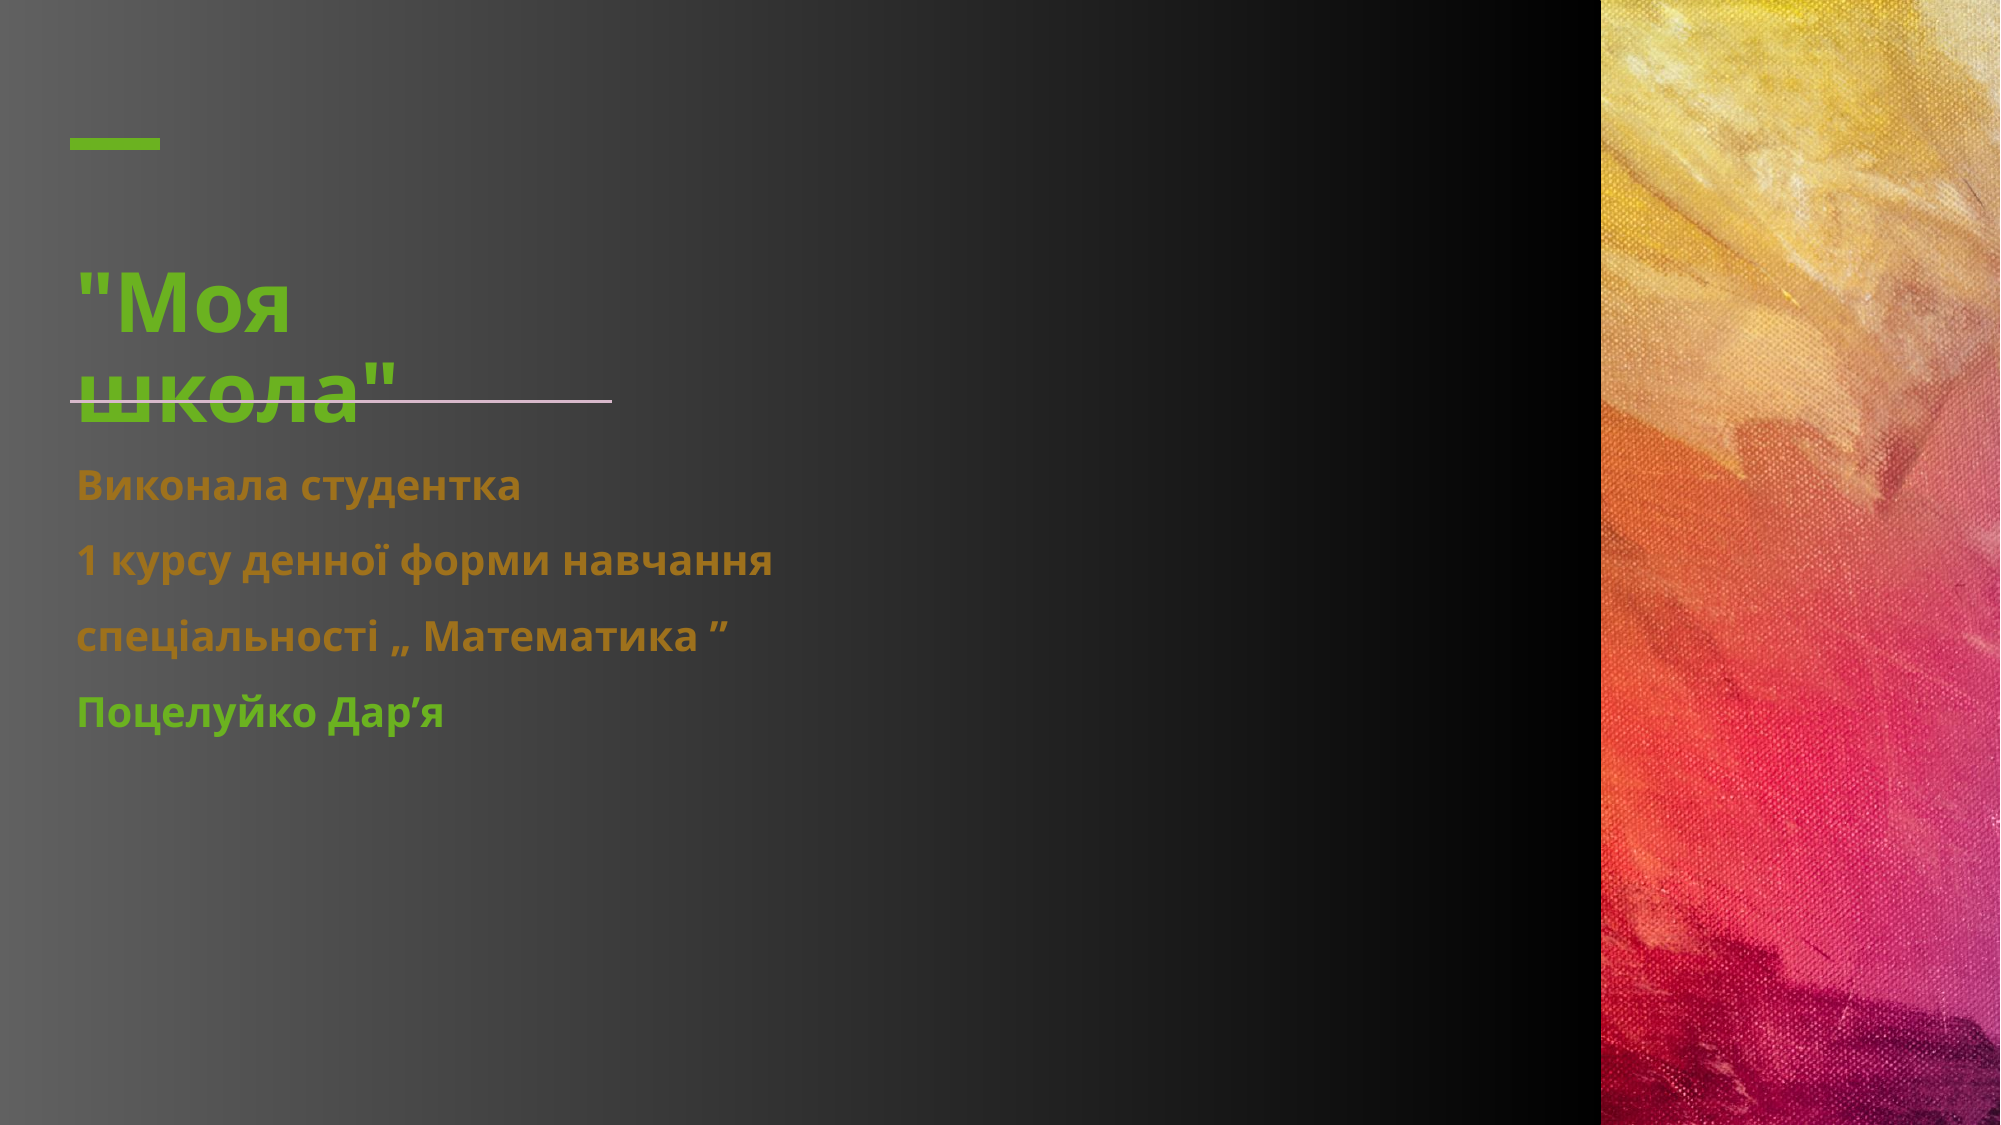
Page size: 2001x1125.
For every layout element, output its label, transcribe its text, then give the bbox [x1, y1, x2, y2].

picture [1601, 0, 2000, 1125]
text_box [0, 0, 1601, 1125]
title "Моя школа" [60, 190, 625, 376]
subtitle Виконала студентка 1 курсу денної форми навчання спеціальності „ Математика ” Поцелуйко Дар’я [60, 445, 931, 983]
